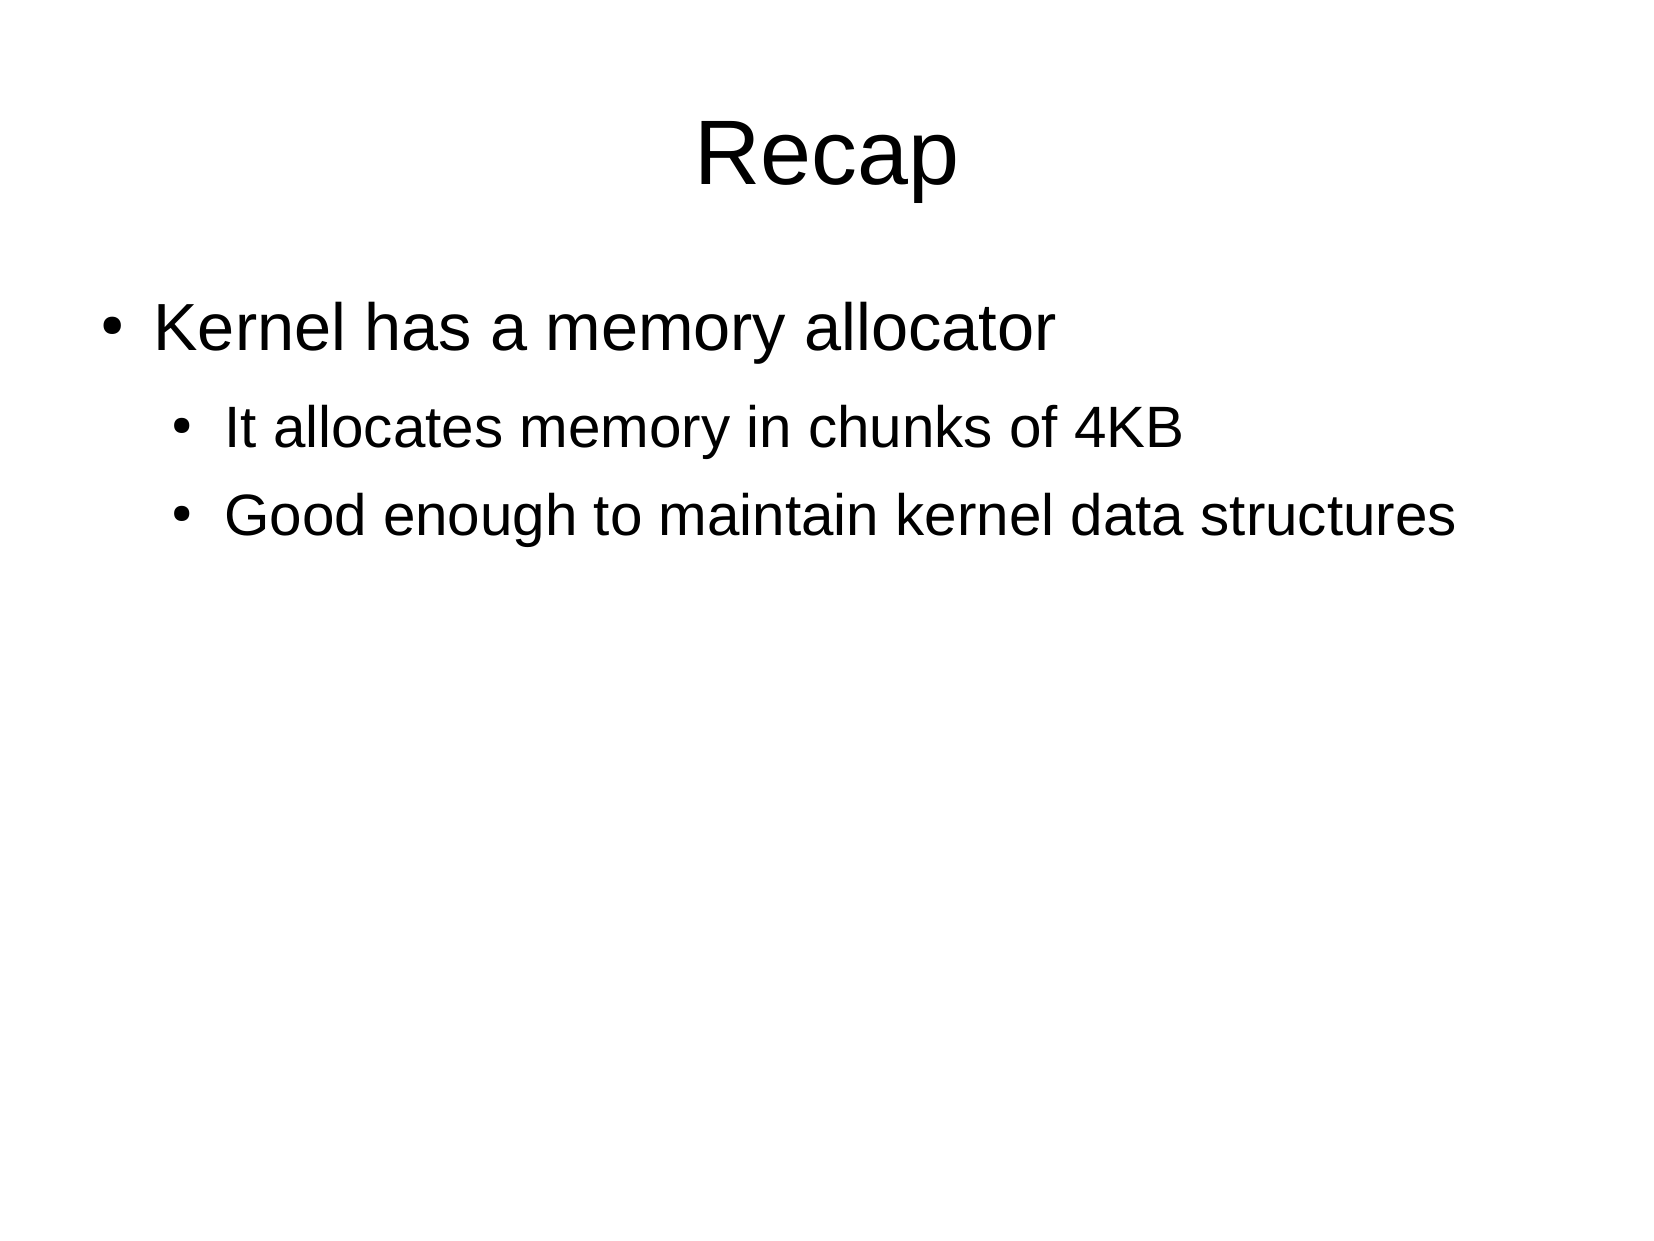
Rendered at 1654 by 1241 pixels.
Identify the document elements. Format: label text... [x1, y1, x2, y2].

list Kernel has a memory allocator It allocates memory in chunks of 4KB Good enough to maintain kernel data structures [82, 290, 1571, 1010]
title Recap [82, 49, 1571, 257]
